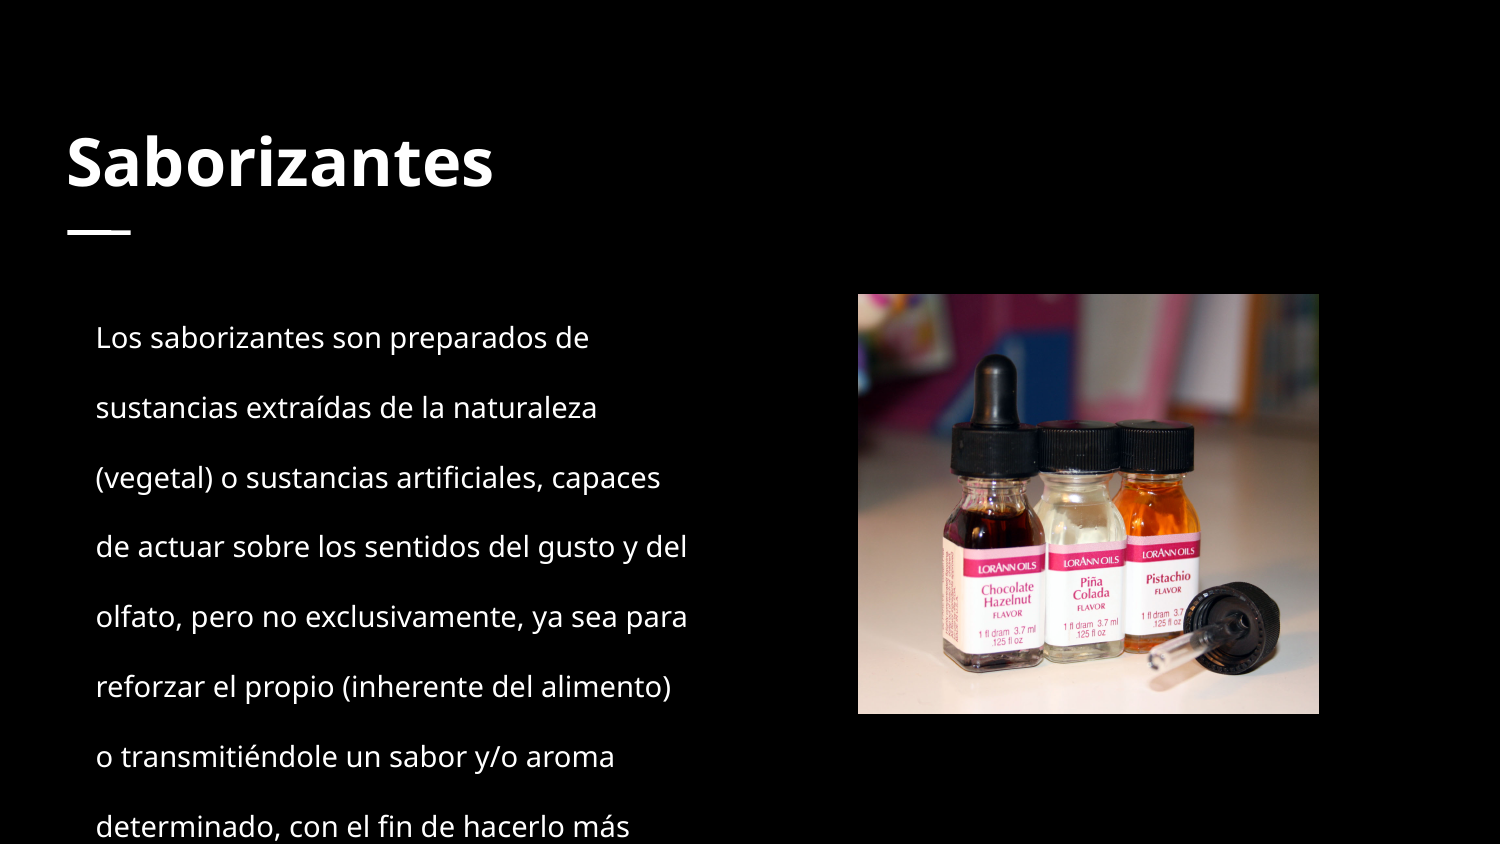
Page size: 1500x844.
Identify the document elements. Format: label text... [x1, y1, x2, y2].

list Los saborizantes son preparados de sustancias extraídas de la naturaleza (vegetal) o sustancias artificiales, capaces de actuar sobre los sentidos del gusto y del olfato, pero no exclusivamente, ya sea para reforzar el propio (inherente del alimento) o transmitiéndole un sabor y/o aroma determinado, con el fin de hacerlo más apetitoso o agradable. Suelen ser productos en estado líquido [51, 269, 706, 750]
picture [858, 294, 1319, 714]
title Saborizantes [51, 91, 512, 216]
